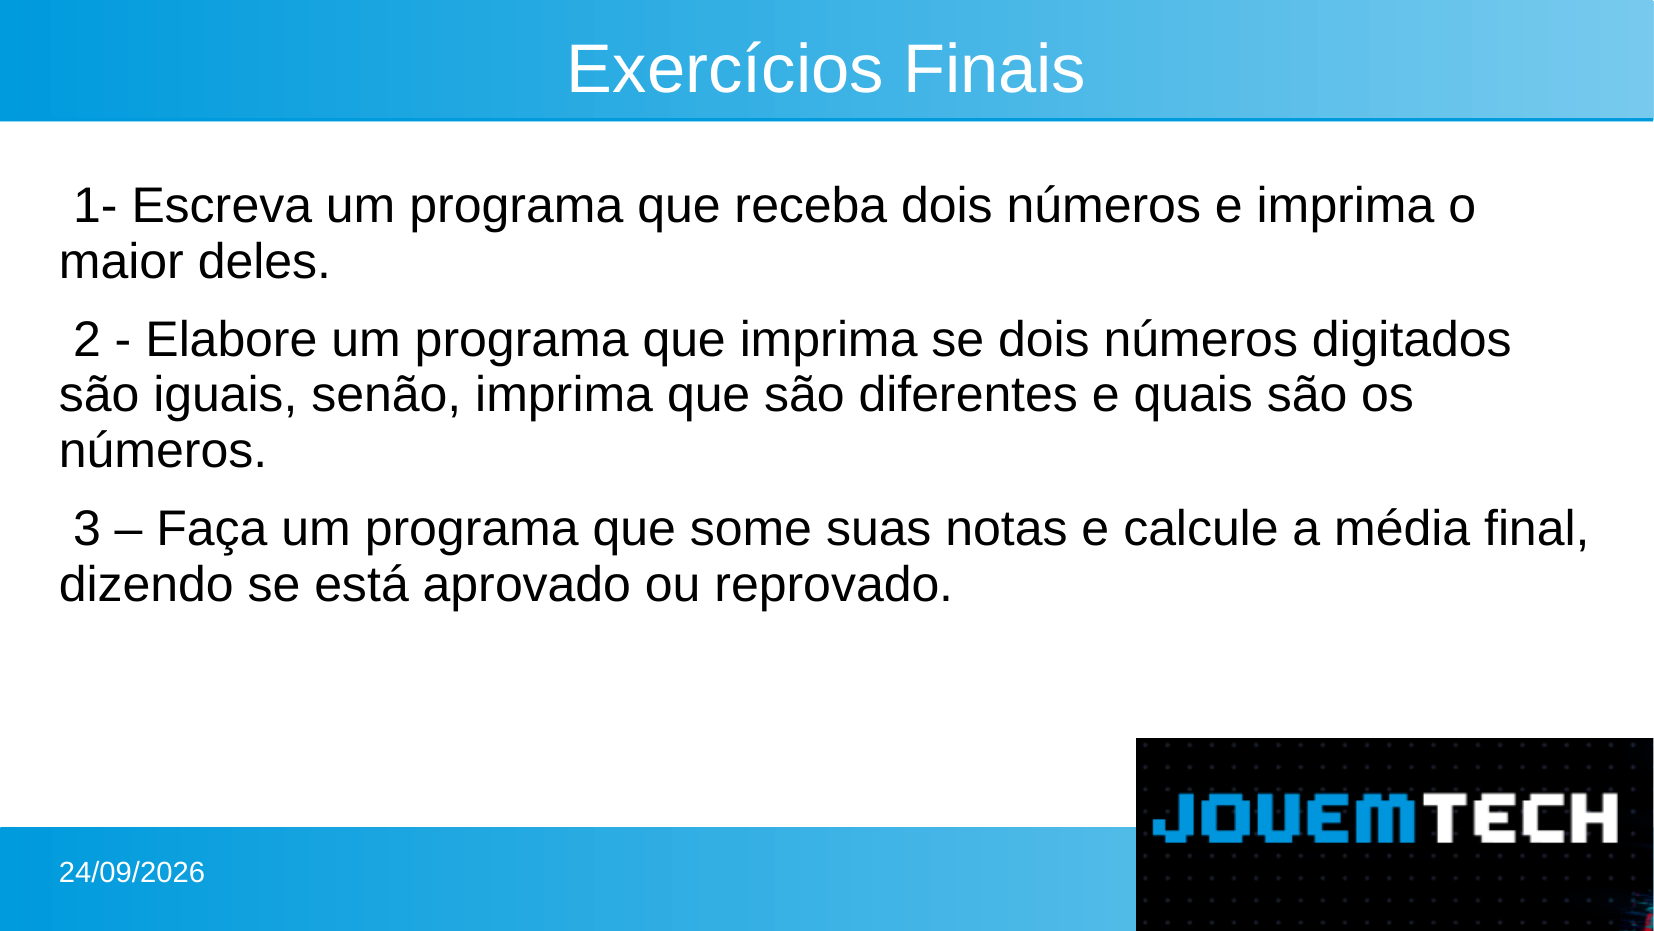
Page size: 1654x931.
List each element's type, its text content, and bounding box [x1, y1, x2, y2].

picture [1136, 738, 1654, 931]
title Exercícios Finais [59, 29, 1595, 108]
list 1- Escreva um programa que receba dois números e imprima o maior deles. 2 - Elabore um programa que imprima se dois números digitados são iguais, senão, imprima que são diferentes e quais são os números. 3 – Faça um programa que some suas notas e calcule a média final, dizendo se está aprovado ou reprovado. [59, 177, 1595, 768]
